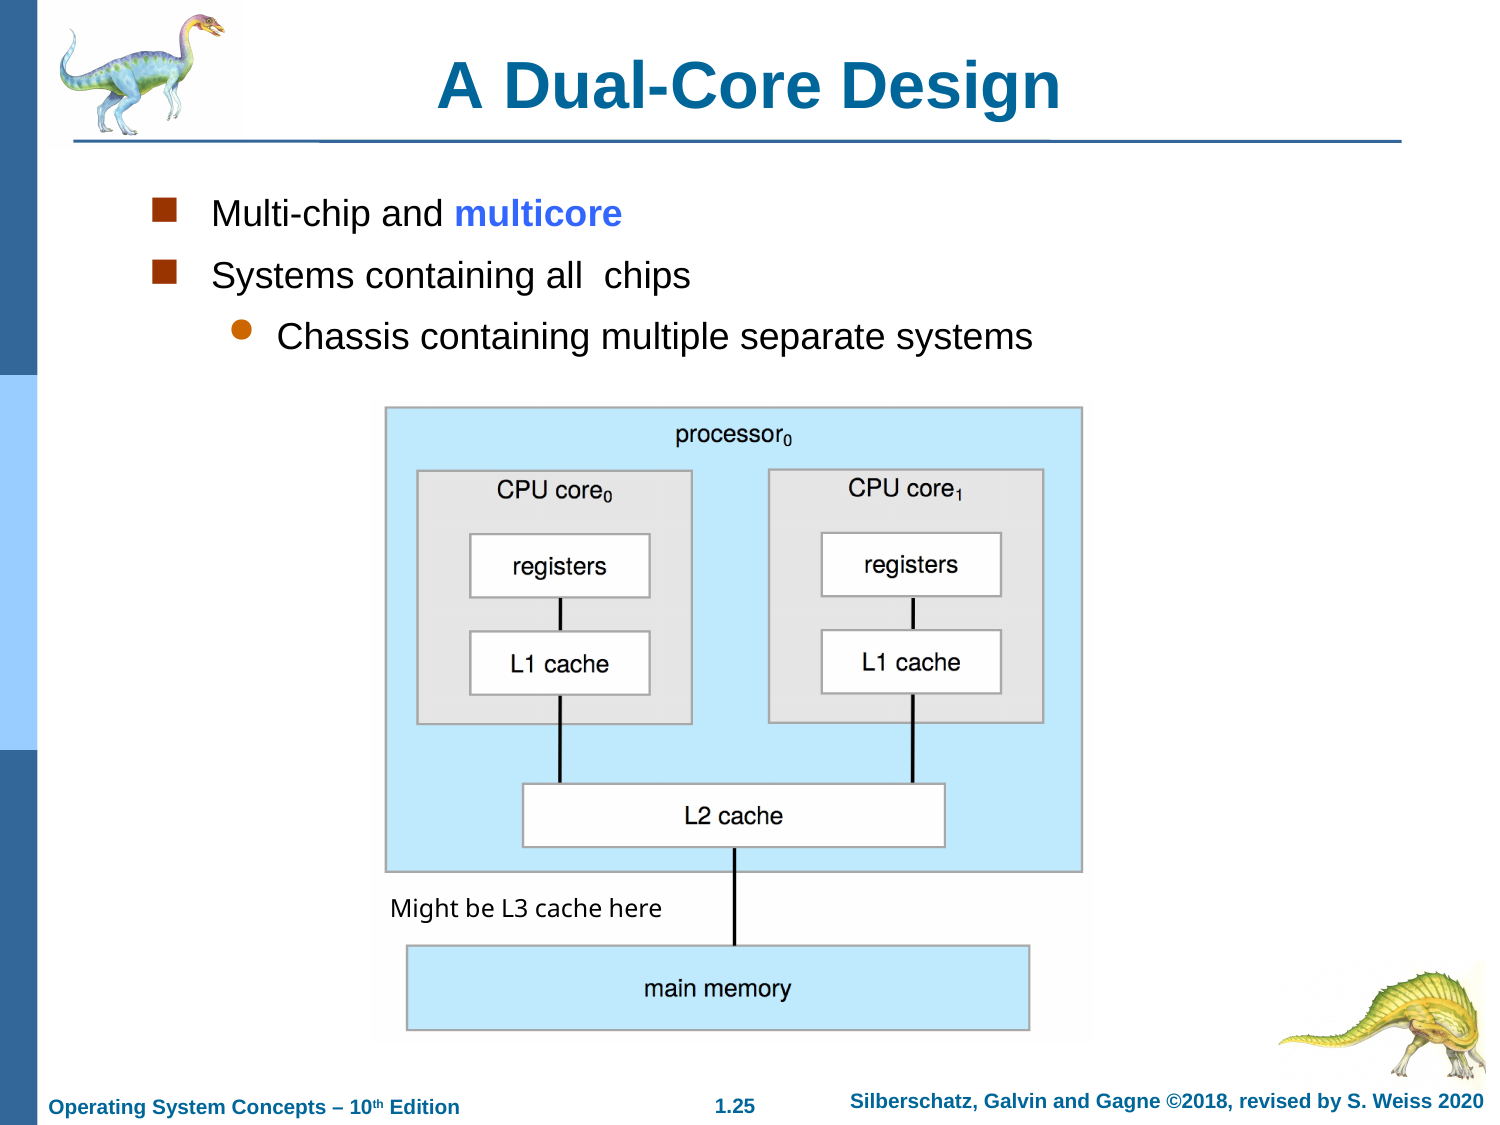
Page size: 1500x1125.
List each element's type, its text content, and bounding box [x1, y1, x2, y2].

picture [1275, 959, 1486, 1090]
text_box Multi-chip and multicore Systems containing all chips Chassis containing multiple separate systems [140, 181, 1307, 622]
picture [46, 0, 243, 149]
picture [370, 398, 1093, 1044]
text_box A Dual-Core Design [75, 35, 1426, 130]
text_box Might be L3 cache here [375, 885, 699, 931]
